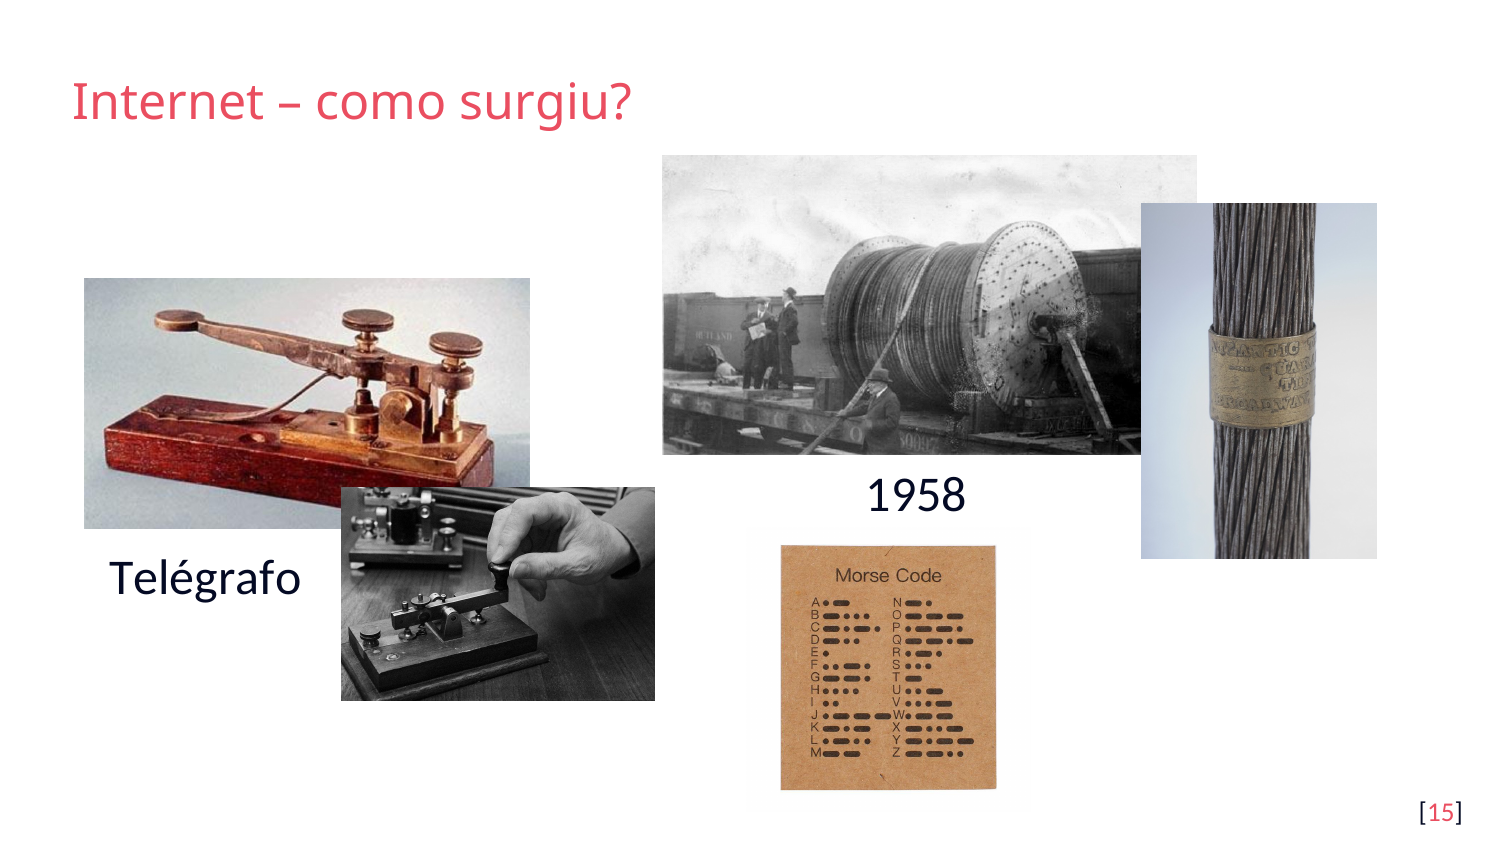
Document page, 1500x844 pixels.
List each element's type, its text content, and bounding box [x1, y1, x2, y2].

picture [662, 155, 1377, 559]
picture [746, 528, 1031, 812]
text_box 1958 [779, 446, 1029, 527]
slide_number [15] [1403, 779, 1494, 844]
picture [84, 278, 655, 701]
text_box Telégrafo [68, 529, 318, 612]
text_box Internet – como surgiu? [57, 45, 1274, 126]
